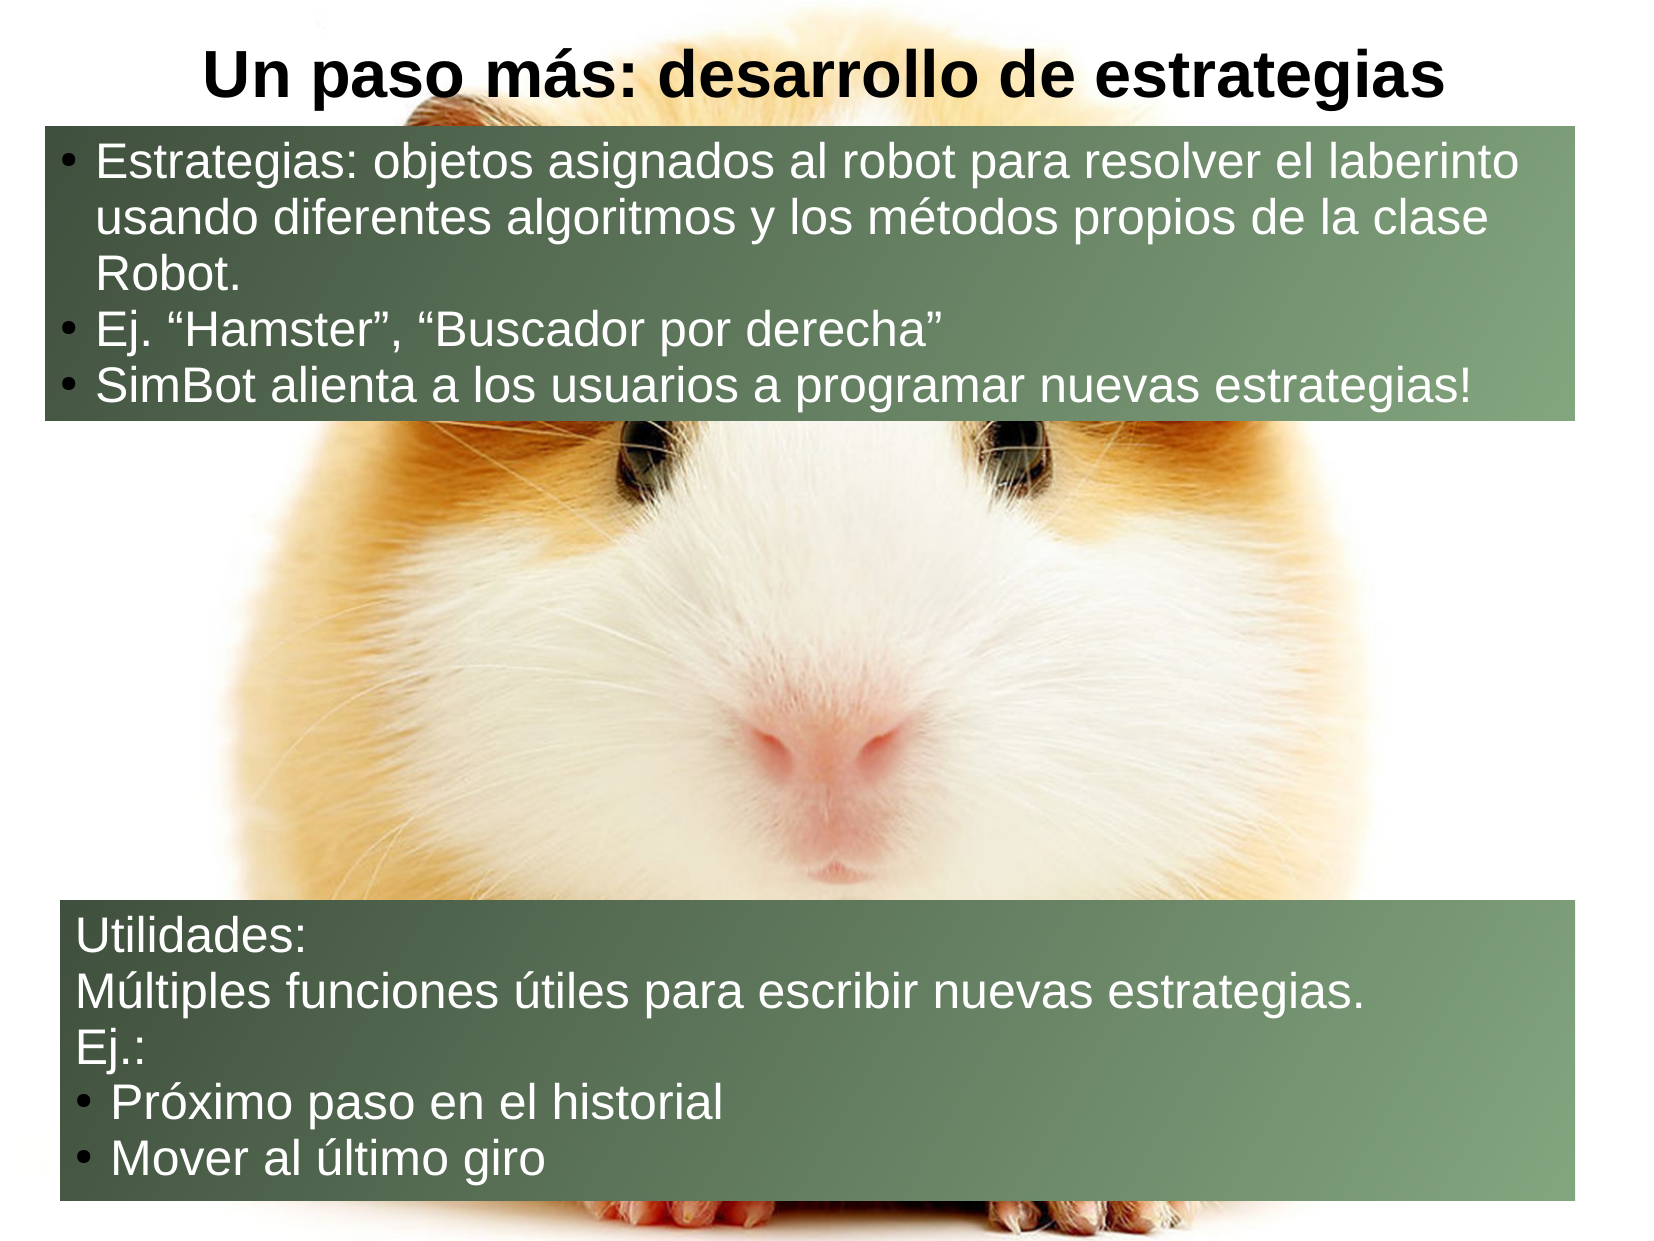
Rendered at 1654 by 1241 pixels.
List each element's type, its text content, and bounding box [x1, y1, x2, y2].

picture [0, 1, 1647, 1241]
text_box Estrategias: objetos asignados al robot para resolver el laberinto usando diferentes algoritmos y los métodos propios de la clase Robot. Ej. “Hamster”, “Buscador por derecha” SimBot alienta a los usuarios a programar nuevas estrategias! [45, 126, 1576, 421]
text_box Utilidades: Múltiples funciones útiles para escribir nuevas estrategias. Ej.: Próximo paso en el historial Mover al último giro [60, 900, 1576, 1201]
text_box Un paso más: desarrollo de estrategias [120, 30, 1531, 121]
